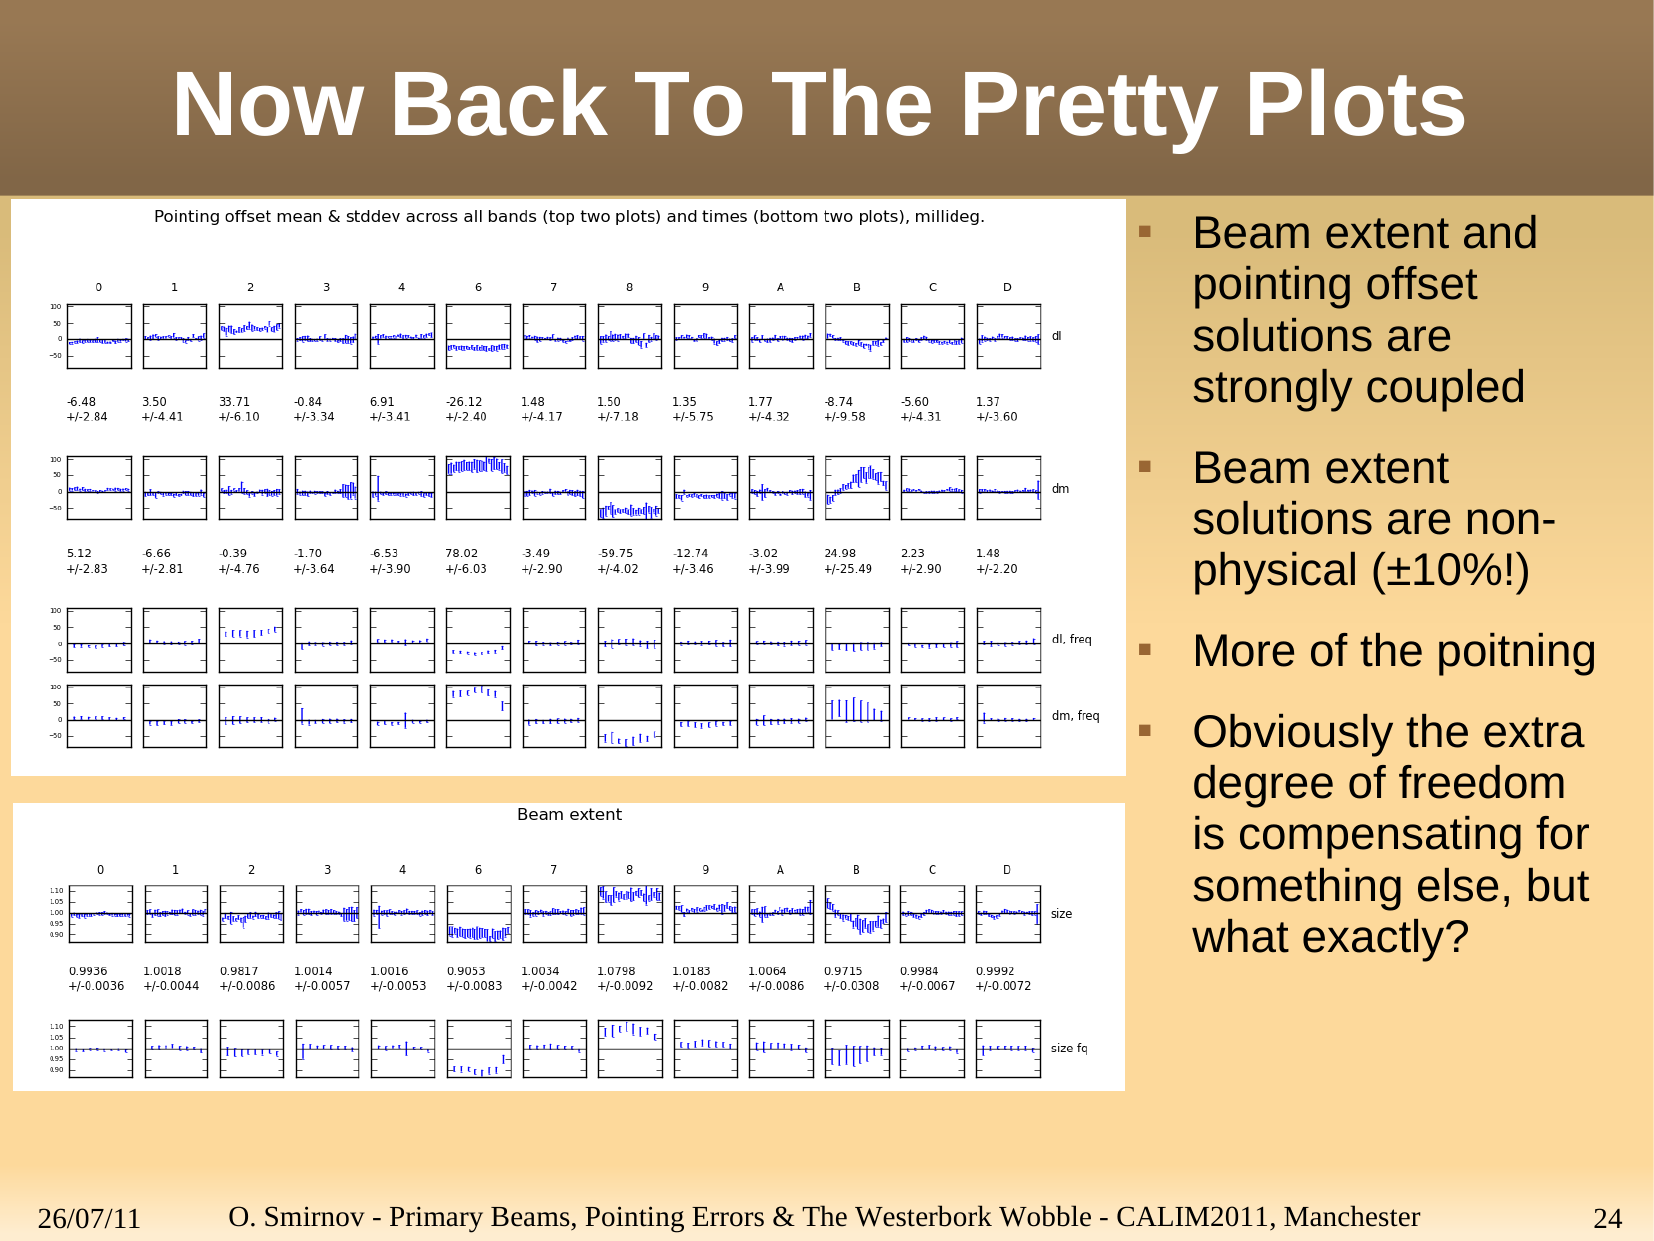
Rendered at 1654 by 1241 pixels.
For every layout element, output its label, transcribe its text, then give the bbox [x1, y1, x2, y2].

picture [0, 0, 1654, 1241]
list Beam extent and pointing offset solutions are strongly coupled Beam extent solutions are non-physical (±10%!) More of the poitning Obviously the extra degree of freedom is compensating for something else, but what exactly? [1121, 207, 1601, 1104]
title Now Back To The Pretty Plots [76, 0, 1565, 207]
